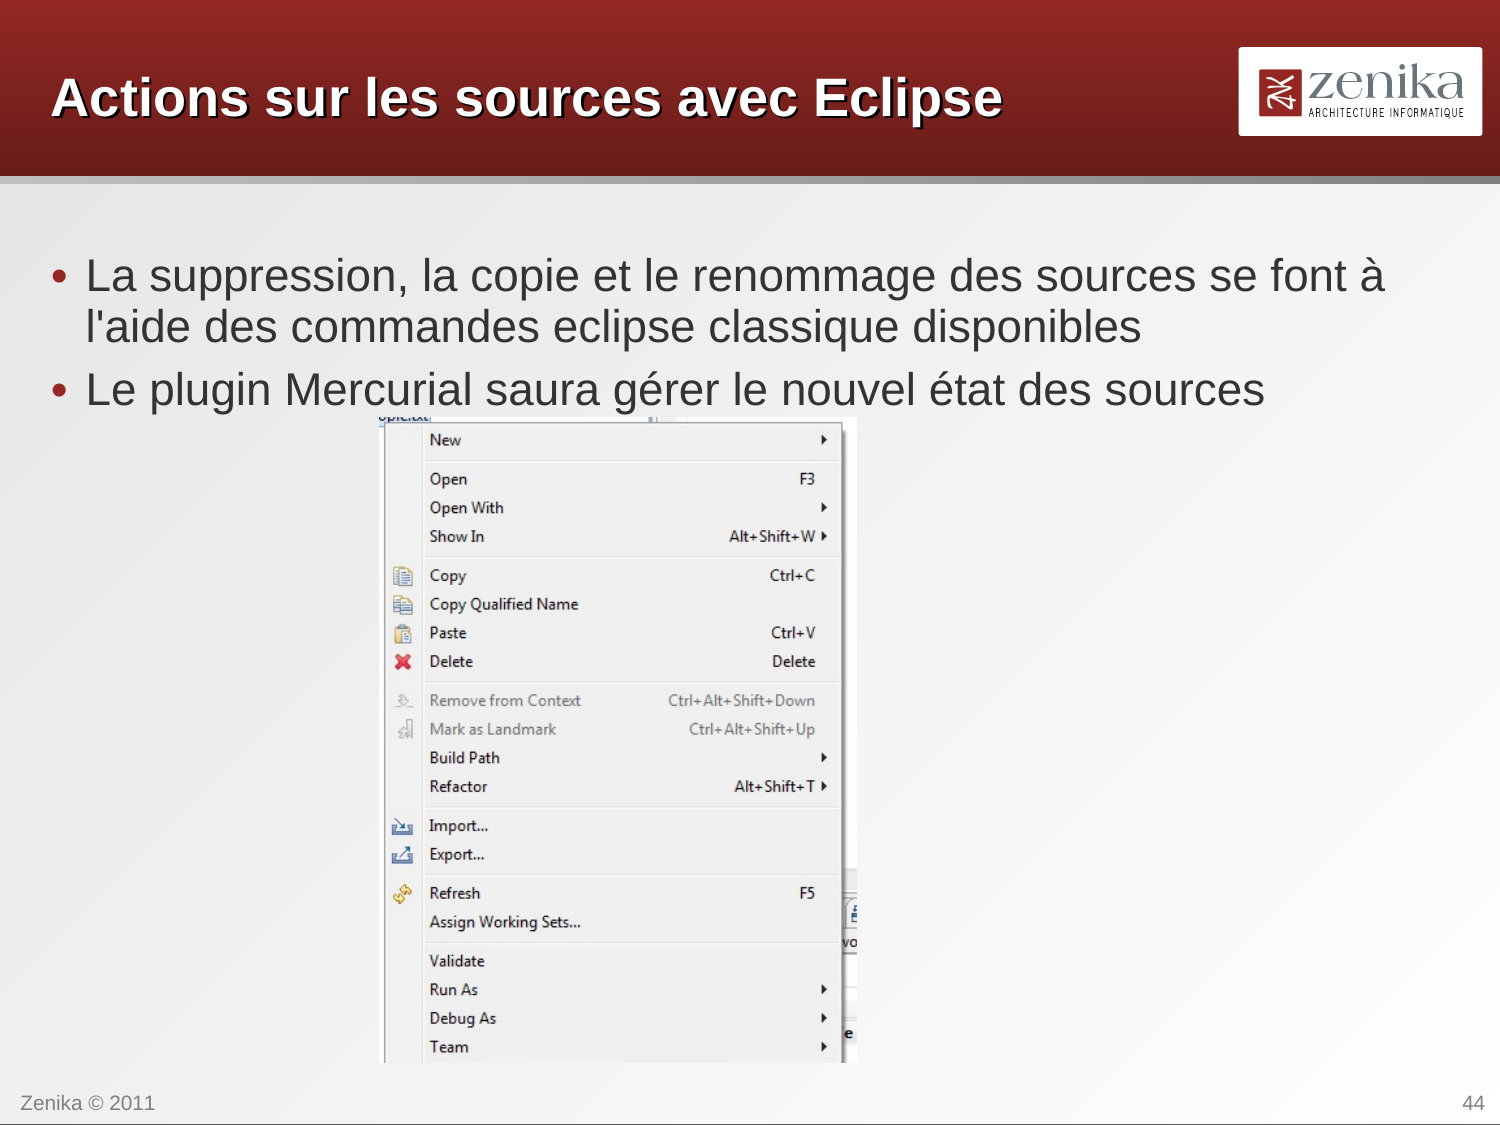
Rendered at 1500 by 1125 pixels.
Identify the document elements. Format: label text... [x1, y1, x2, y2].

picture [379, 417, 857, 1063]
picture [1257, 58, 1464, 125]
list La suppression, la copie et le renommage des sources se font à l'aide des commandes eclipse classique disponibles Le plugin Mercurial saura gérer le nouvel état des sources [50, 249, 1435, 1064]
title Actions sur les sources avec Eclipse [50, 22, 1206, 172]
